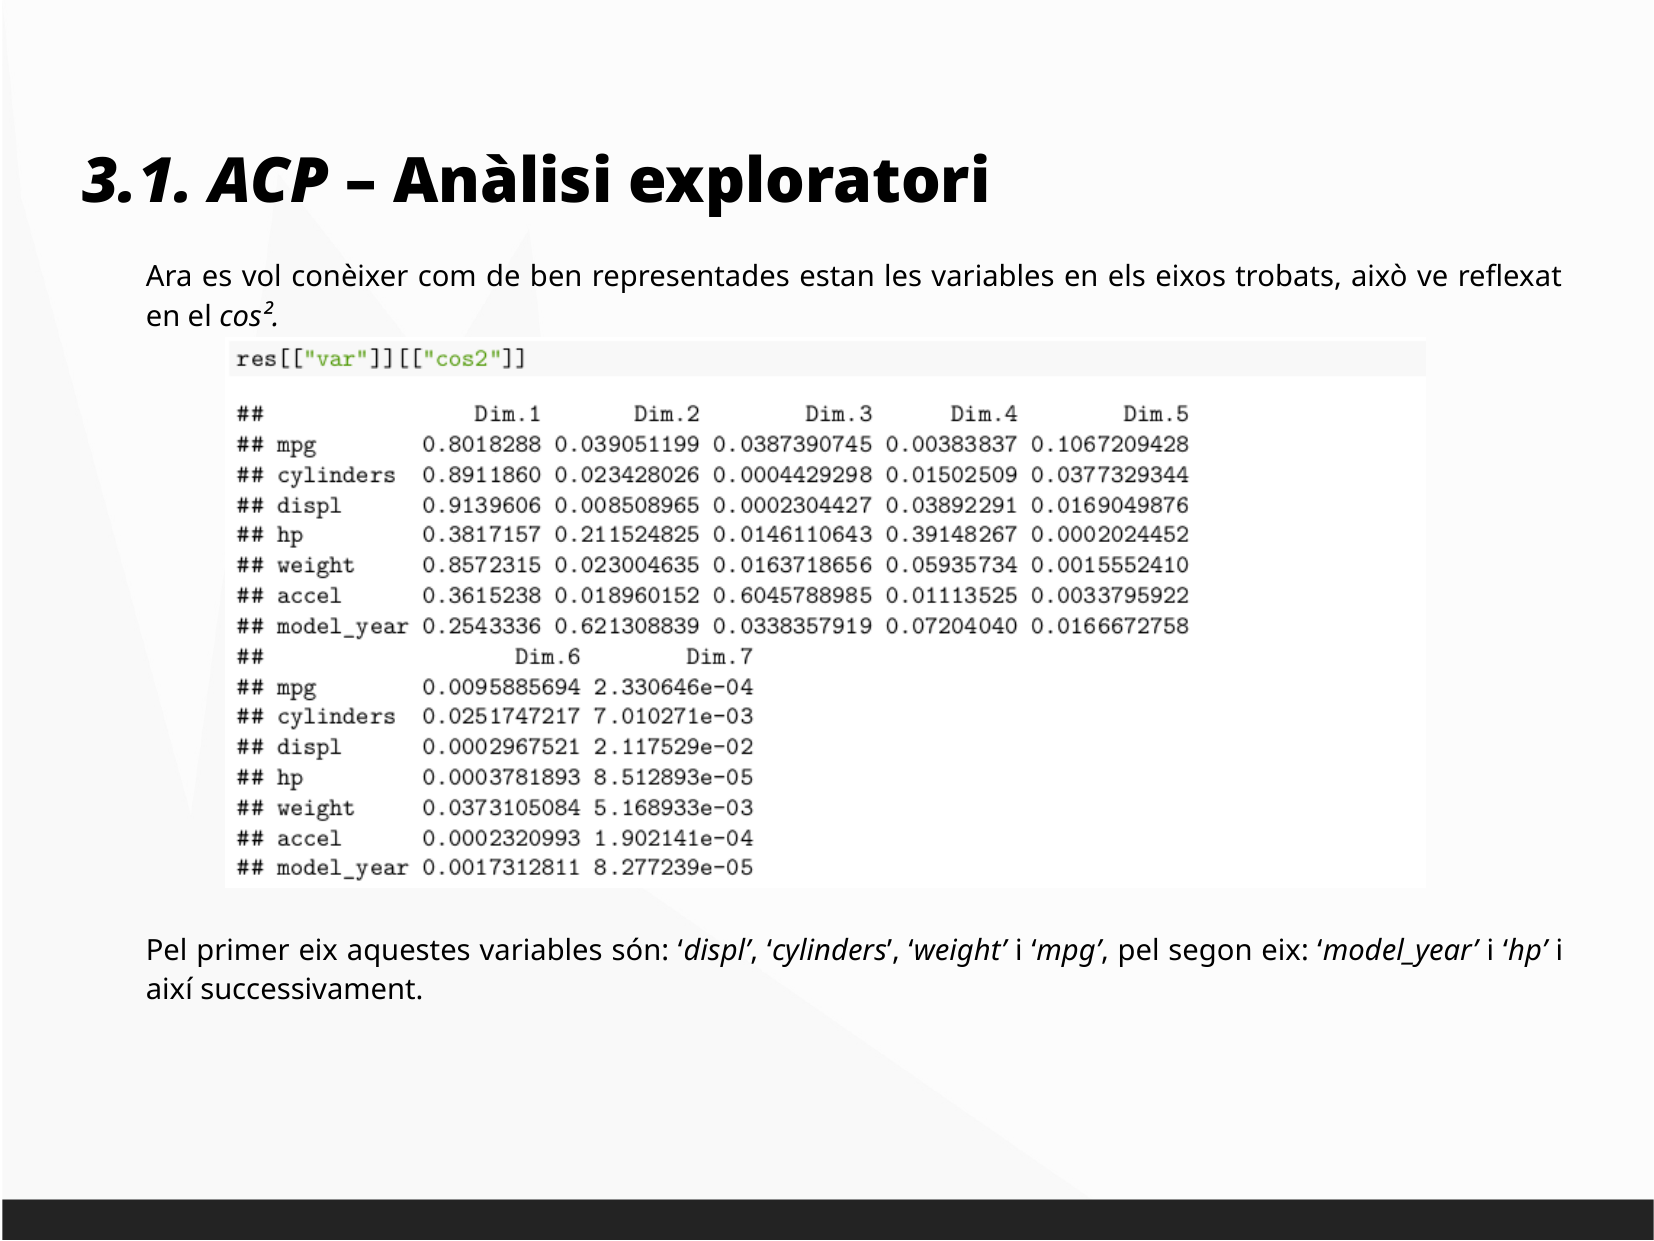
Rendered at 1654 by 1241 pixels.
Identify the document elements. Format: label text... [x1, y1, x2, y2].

title 3.1. ACP – Anàlisi exploratori [82, 132, 1571, 226]
picture [2, 0, 1654, 1241]
list Ara es vol conèixer com de ben representades estan les variables en els eixos trobats, això ve reflexat en el cos². [75, 255, 1564, 452]
list Pel primer eix aquestes variables són: ‘displ’, ‘cylinders’, ‘weight’ i ‘mpg’, pel segon eix: ‘model_year’ i ‘hp’ i així successivament. [75, 928, 1564, 1126]
